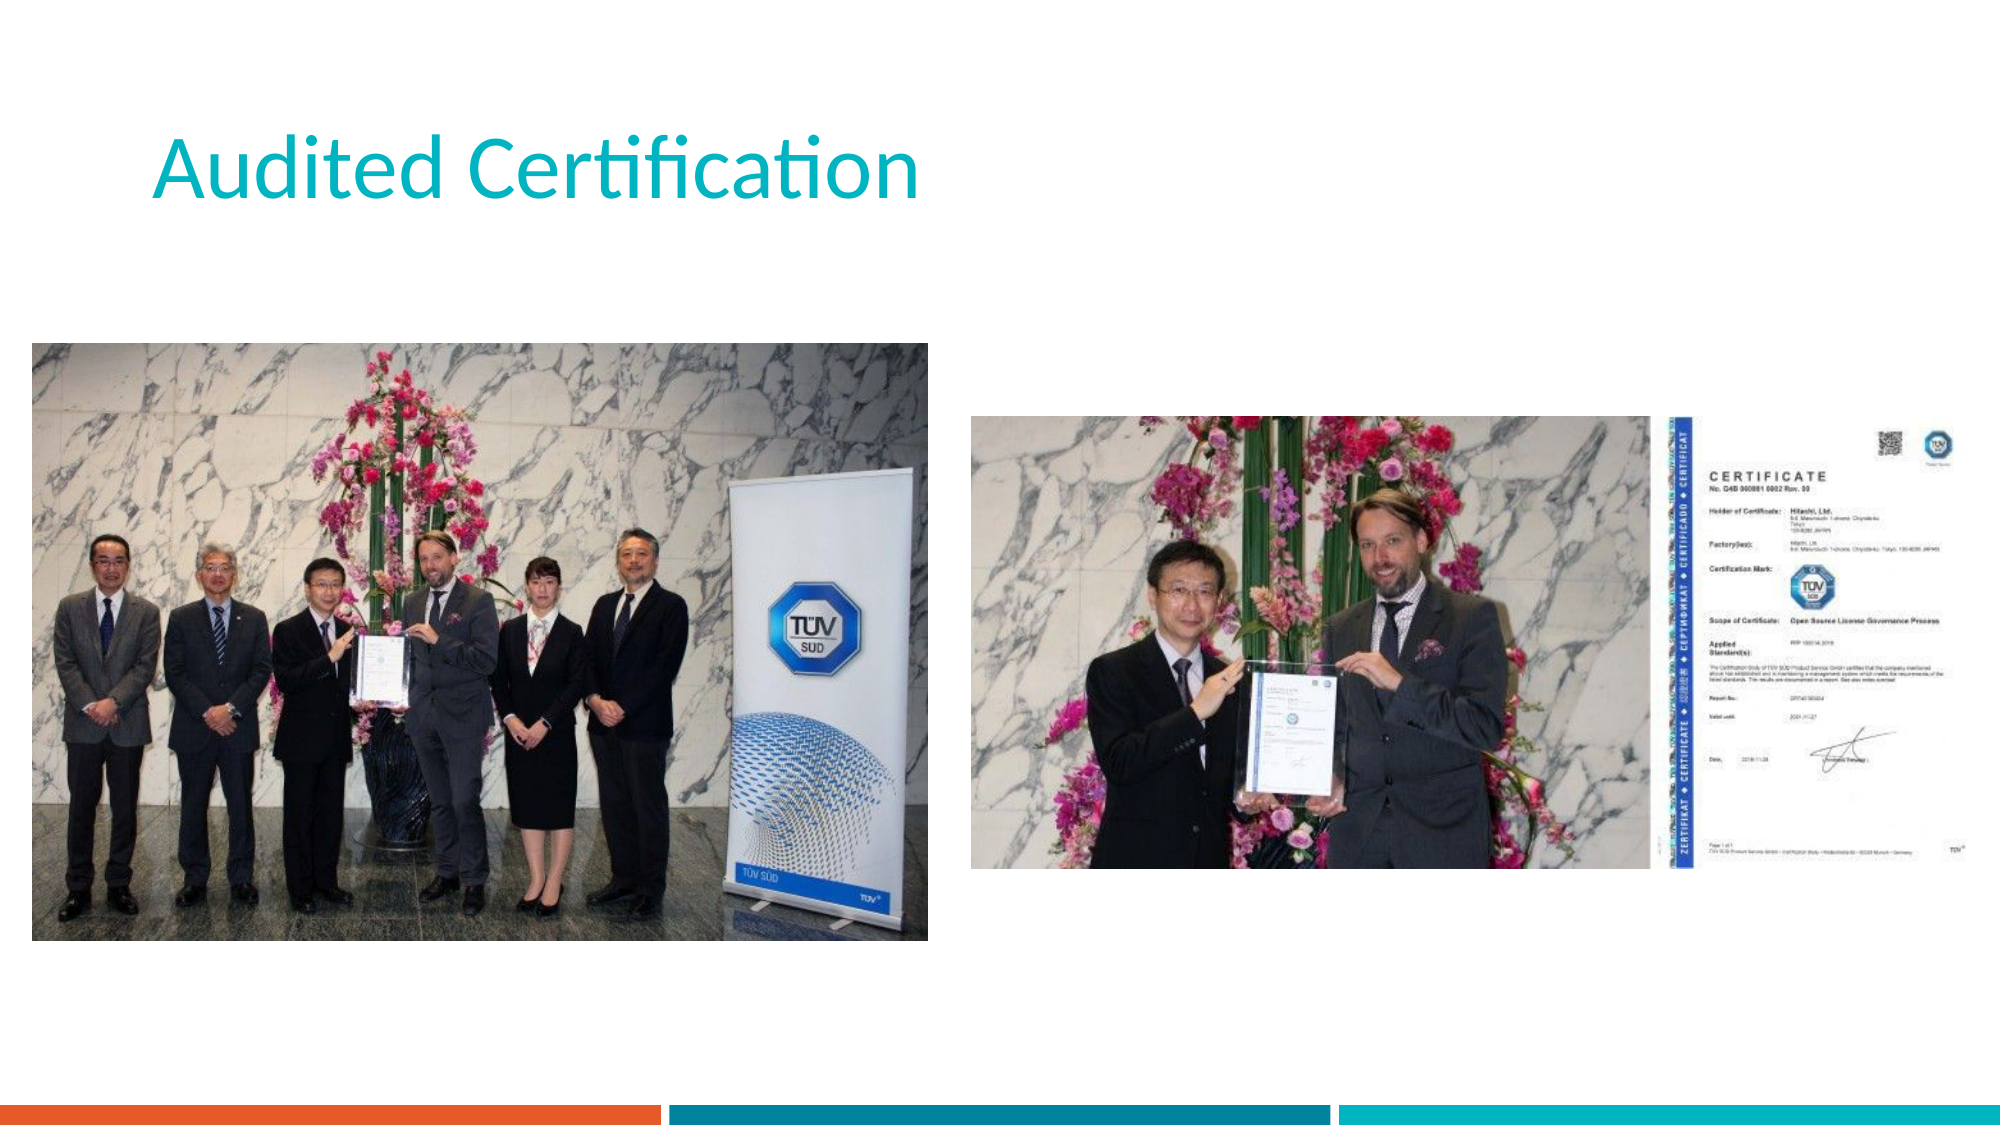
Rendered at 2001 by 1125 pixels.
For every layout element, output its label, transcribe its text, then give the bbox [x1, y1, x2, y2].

picture [971, 416, 1971, 869]
picture [32, 343, 928, 941]
title Audited Certification [137, 59, 1863, 278]
